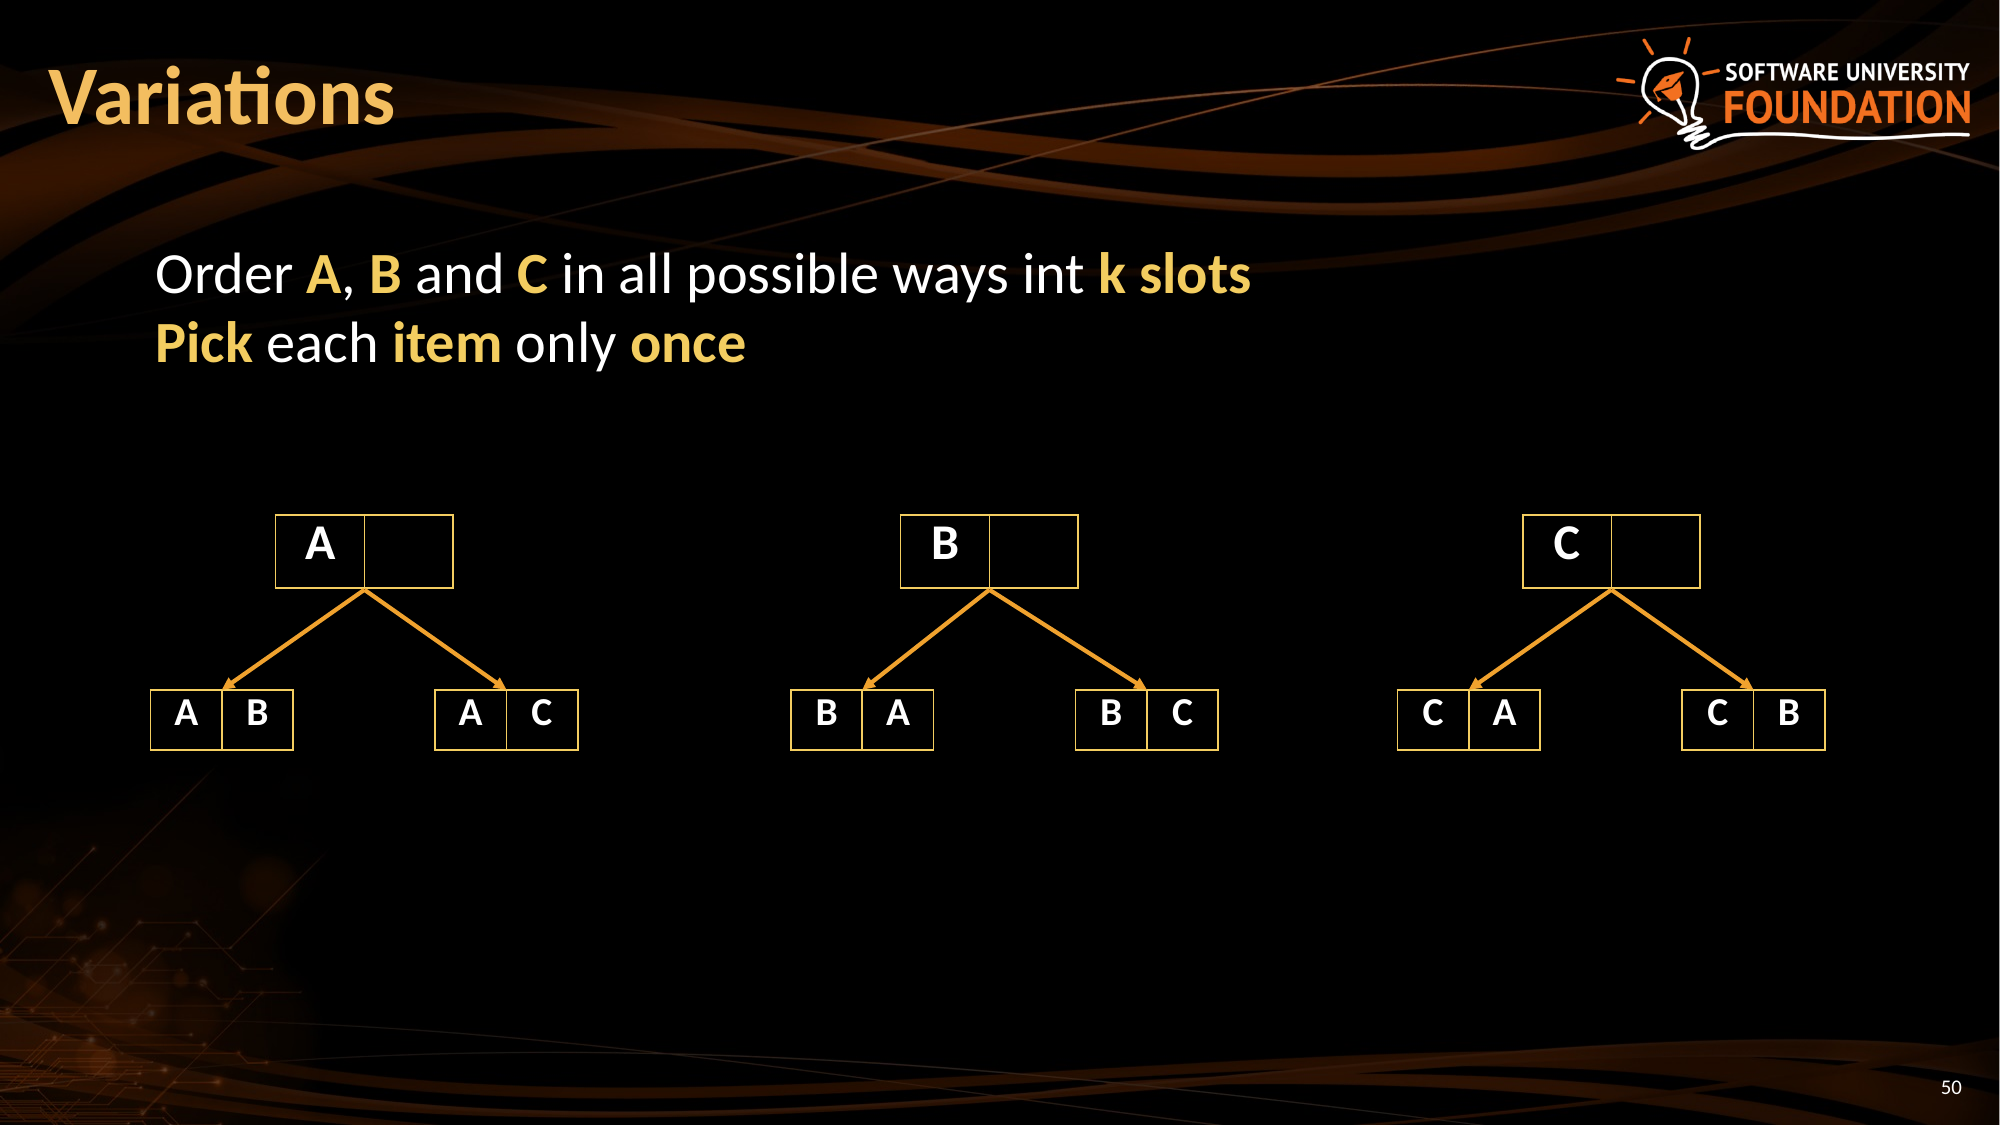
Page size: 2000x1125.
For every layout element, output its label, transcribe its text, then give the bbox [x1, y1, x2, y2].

picture [0, 0, 2000, 1125]
table_header C [1683, 691, 1753, 749]
slide_number <number> [1897, 1070, 1968, 1103]
table_header C [1524, 516, 1611, 587]
table_header B [1076, 691, 1146, 749]
table_header B [223, 691, 292, 749]
table_header A [151, 691, 221, 749]
title Variations [30, 6, 1602, 189]
table_header A [863, 691, 933, 749]
table_header [1612, 516, 1699, 587]
table_header A [1470, 691, 1539, 749]
table_header C [507, 691, 577, 749]
table_header [365, 516, 452, 587]
table_header [990, 516, 1077, 587]
table_header C [1398, 691, 1468, 749]
table_header B [792, 691, 861, 749]
table_header B [901, 516, 989, 587]
table_header A [276, 516, 364, 587]
table_header C [1148, 691, 1217, 749]
table_header B [1754, 691, 1824, 749]
table_header A [436, 691, 506, 749]
text_box Order A, B and C in all possible ways int k slots Pick each item only once [140, 227, 1267, 383]
